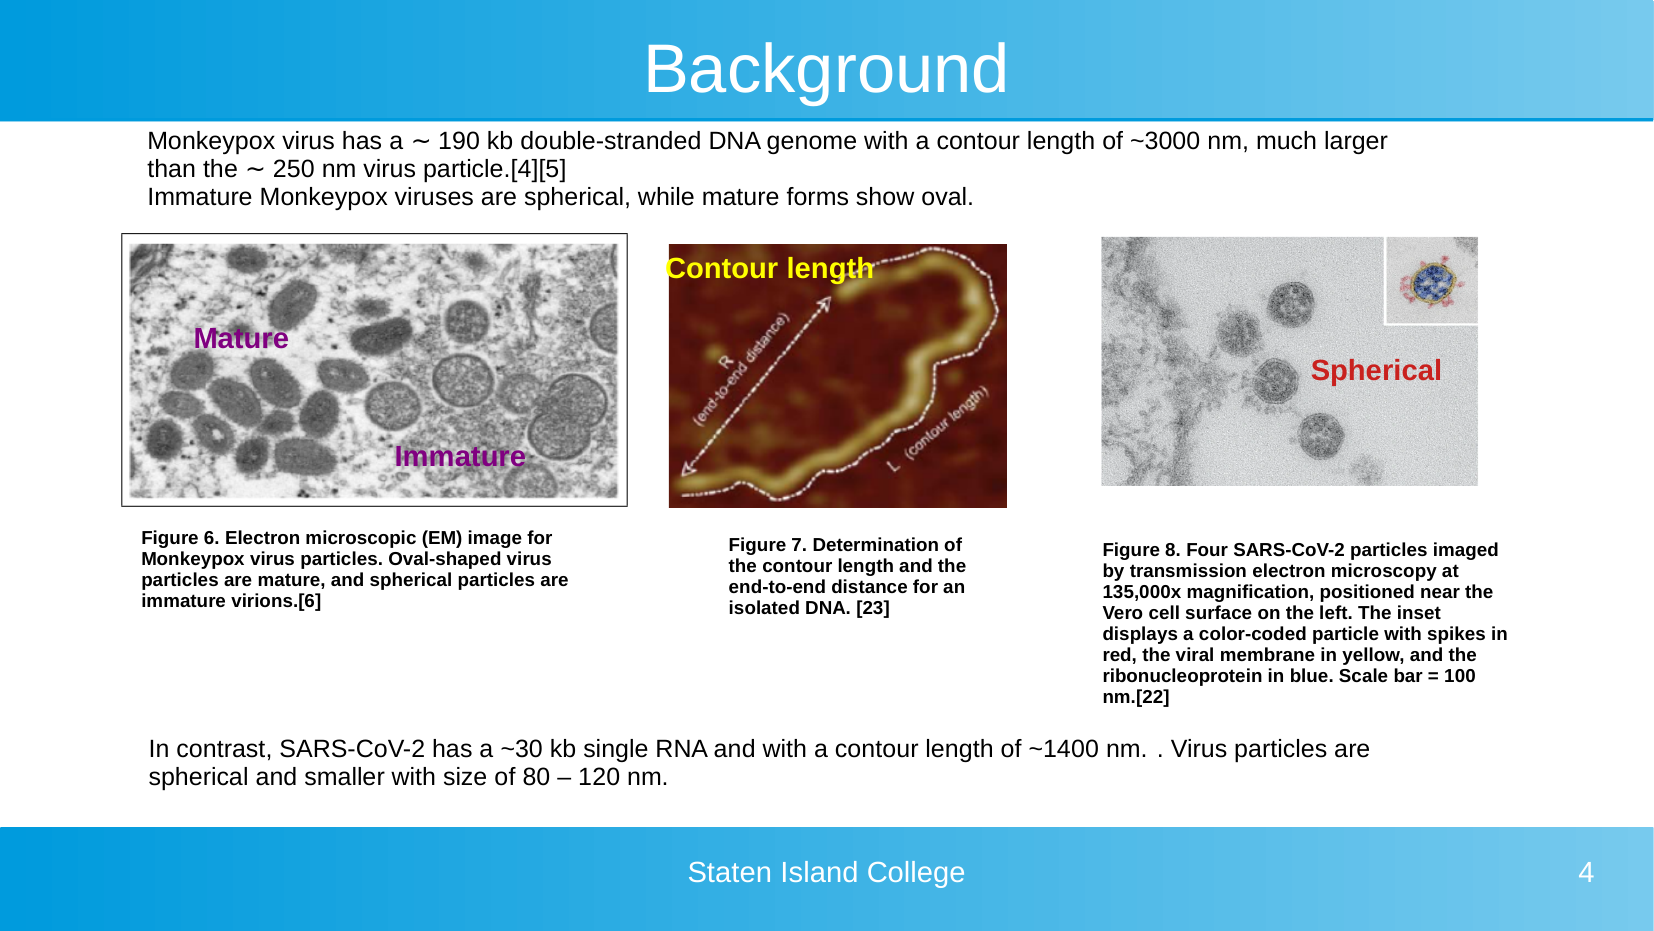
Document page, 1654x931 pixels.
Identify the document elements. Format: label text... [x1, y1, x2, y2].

text_box Spherical [1296, 346, 1482, 404]
picture [668, 244, 1007, 508]
picture [1095, 233, 1482, 486]
text_box Figure 7. Determination of the contour length and the end-to-end distance for an isolated DNA. [23] [713, 527, 992, 630]
text_box Figure 8. Four SARS-CoV-2 particles imaged by transmission electron microscopy at 135,000x magnification, positioned near the Vero cell surface on the left. The inset displays a color-coded particle with spikes in red, the viral membrane in yellow, and the ribonucleoprotein in blue. Scale bar = 100 nm.[22] [1087, 532, 1527, 718]
text_box In contrast, SARS-CoV-2 has a ~30 kb single RNA and with a contour length of ~1400 nm. . Virus particles are spherical and smaller with size of 80 – 120 nm. [133, 727, 1410, 806]
picture [103, 219, 645, 521]
text_box Immature [379, 432, 542, 481]
text_box Contour length [650, 244, 890, 293]
title Background [59, 29, 1595, 108]
text_box Mature [178, 314, 305, 363]
text_box Monkeypox virus has a ∼ 190 kb double-stranded DNA genome with a contour length of ~3000 nm, much larger than the ∼ 250 nm virus particle.[4][5] Immature Monkeypox viruses are spherical, while mature forms show oval. [132, 119, 1415, 220]
text_box Figure 6. Electron microscopic (EM) image for Monkeypox virus particles. Oval-shaped virus particles are mature, and spherical particles are immature virions.[6] [126, 520, 635, 631]
